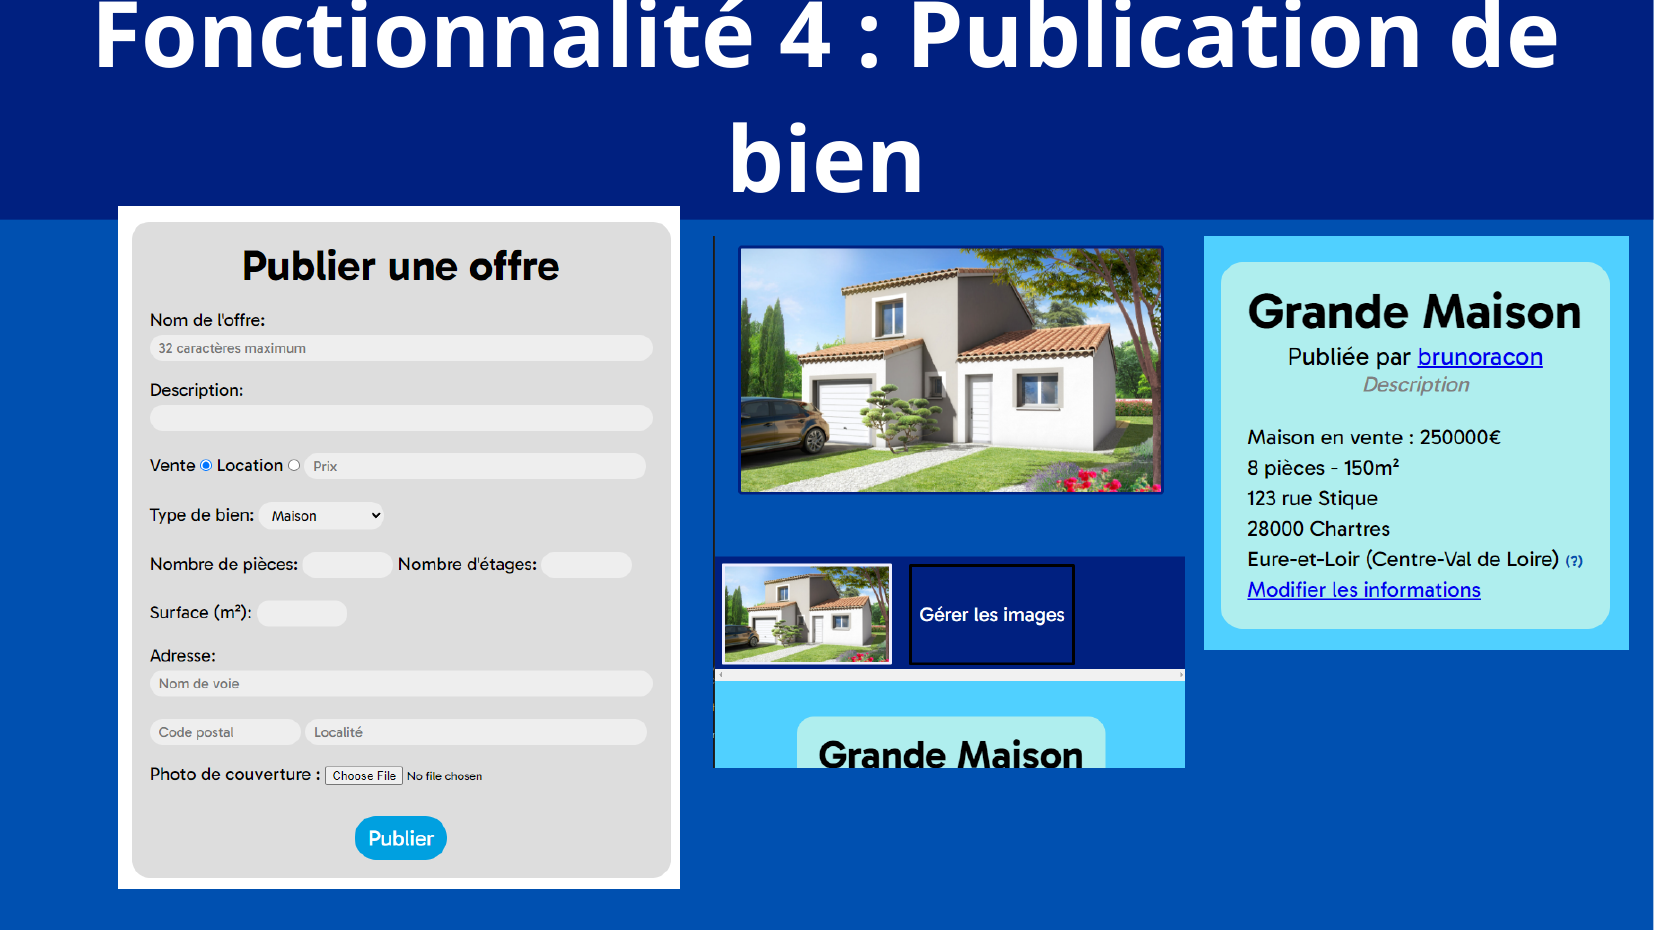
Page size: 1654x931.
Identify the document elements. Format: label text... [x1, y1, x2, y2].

title Fonctionnalité 4 : Publication de bien [0, 0, 1654, 189]
picture [118, 206, 680, 889]
picture [1204, 236, 1629, 650]
picture [713, 236, 1185, 768]
